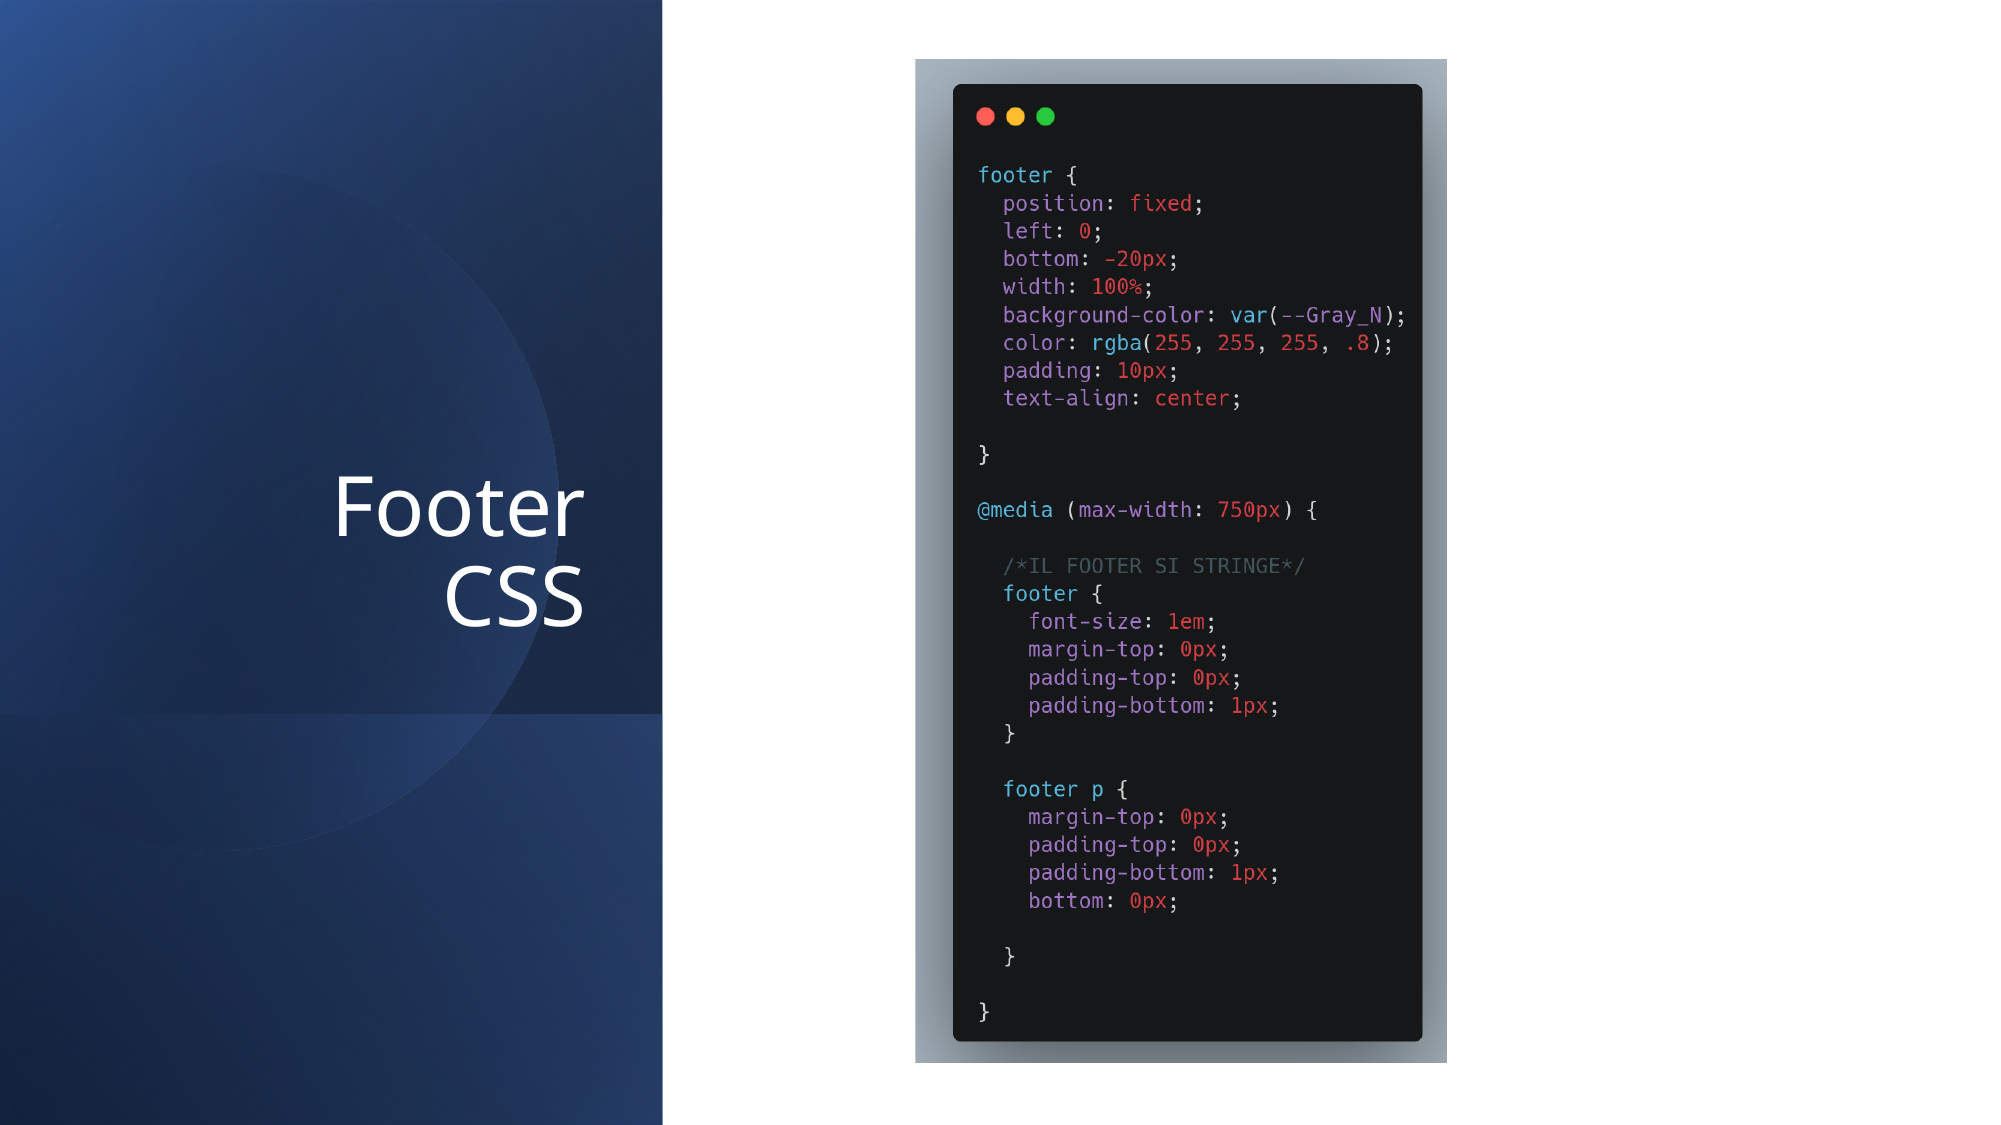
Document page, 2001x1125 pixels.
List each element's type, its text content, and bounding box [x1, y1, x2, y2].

text_box [0, 0, 2000, 1125]
picture [915, 59, 1447, 1063]
title Footer CSS [76, 96, 602, 652]
